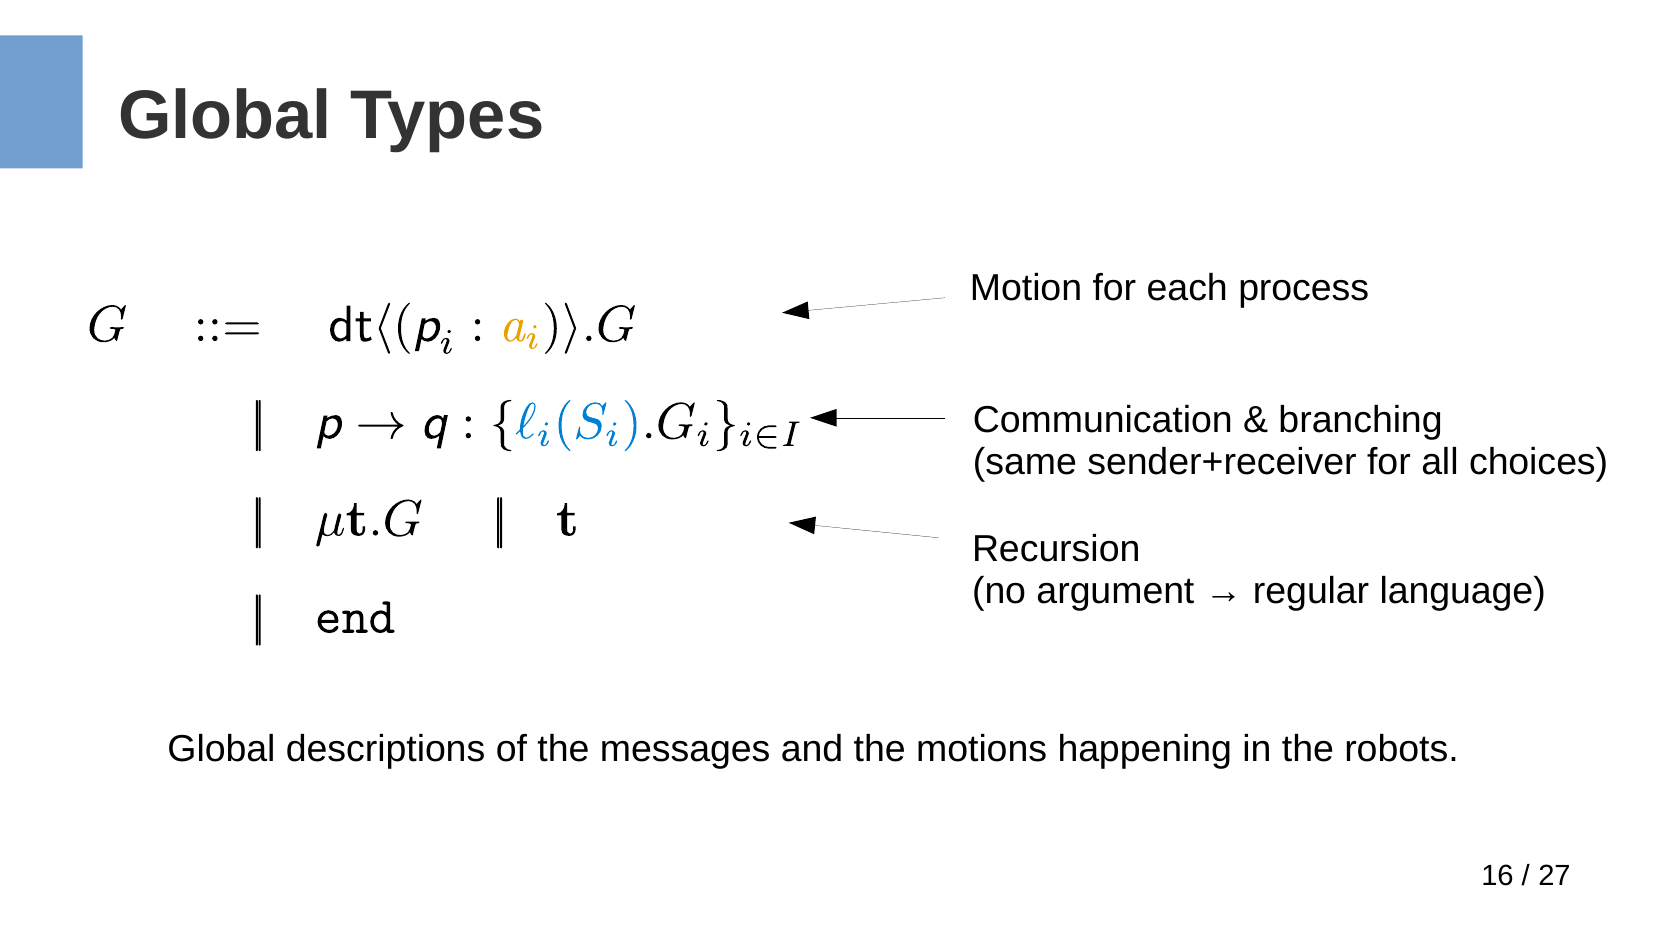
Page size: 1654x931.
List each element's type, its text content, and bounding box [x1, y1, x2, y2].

picture [89, 302, 800, 646]
text_box Global descriptions of the messages and the motions happening in the robots. [152, 720, 1475, 777]
title Global Types [118, 37, 1571, 193]
text_box Communication & branching (same sender+receiver for all choices) [958, 390, 1624, 490]
text_box Motion for each process [955, 259, 1385, 316]
text_box Recursion (no argument → regular language) [957, 520, 1561, 619]
